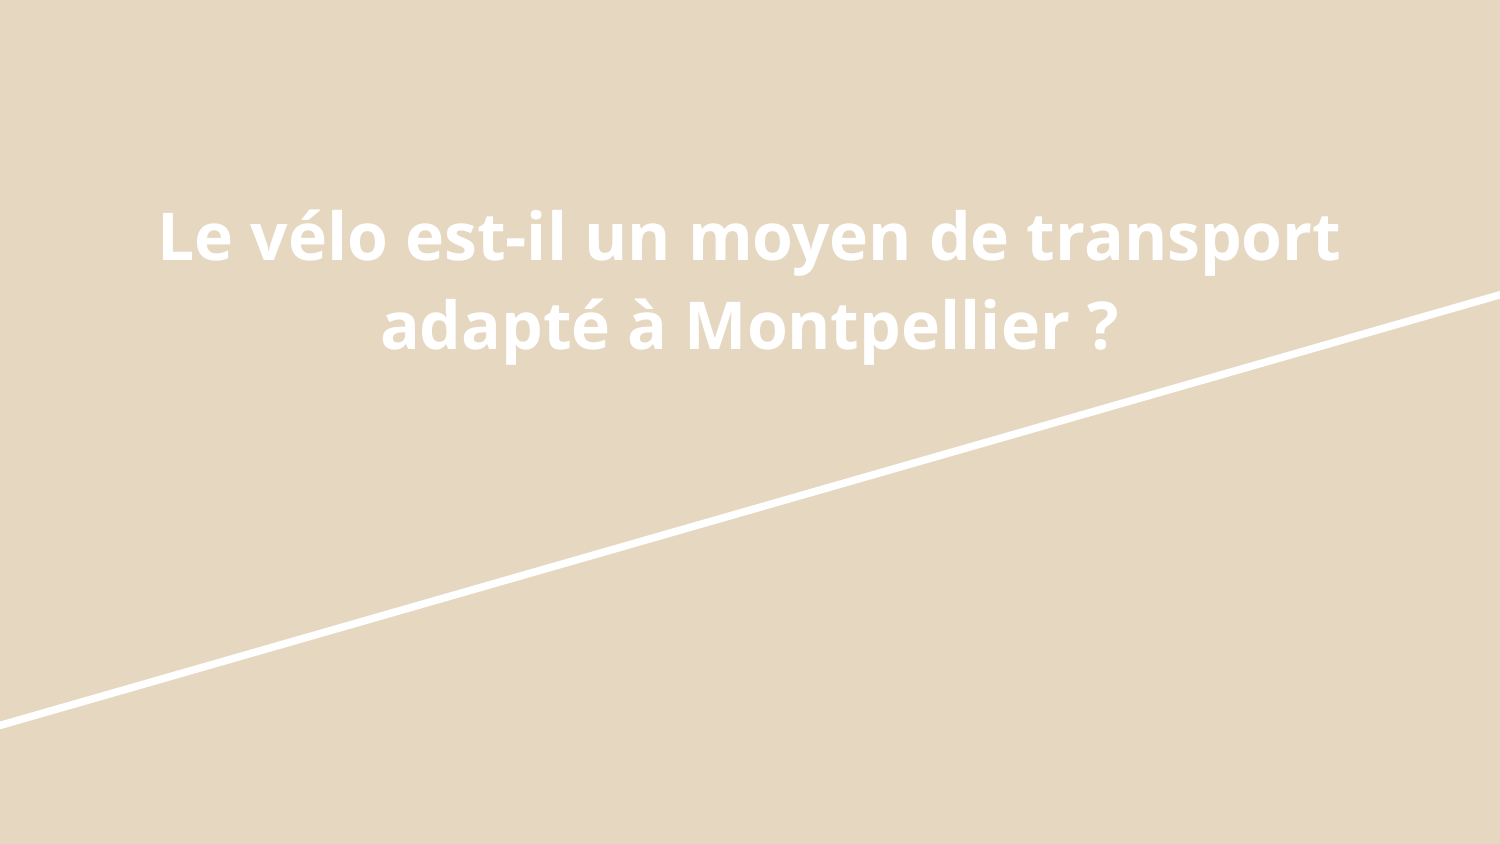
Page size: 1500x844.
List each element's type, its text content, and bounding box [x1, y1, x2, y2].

title Le vélo est-il un moyen de transport adapté à Montpellier ? [51, 174, 1449, 385]
